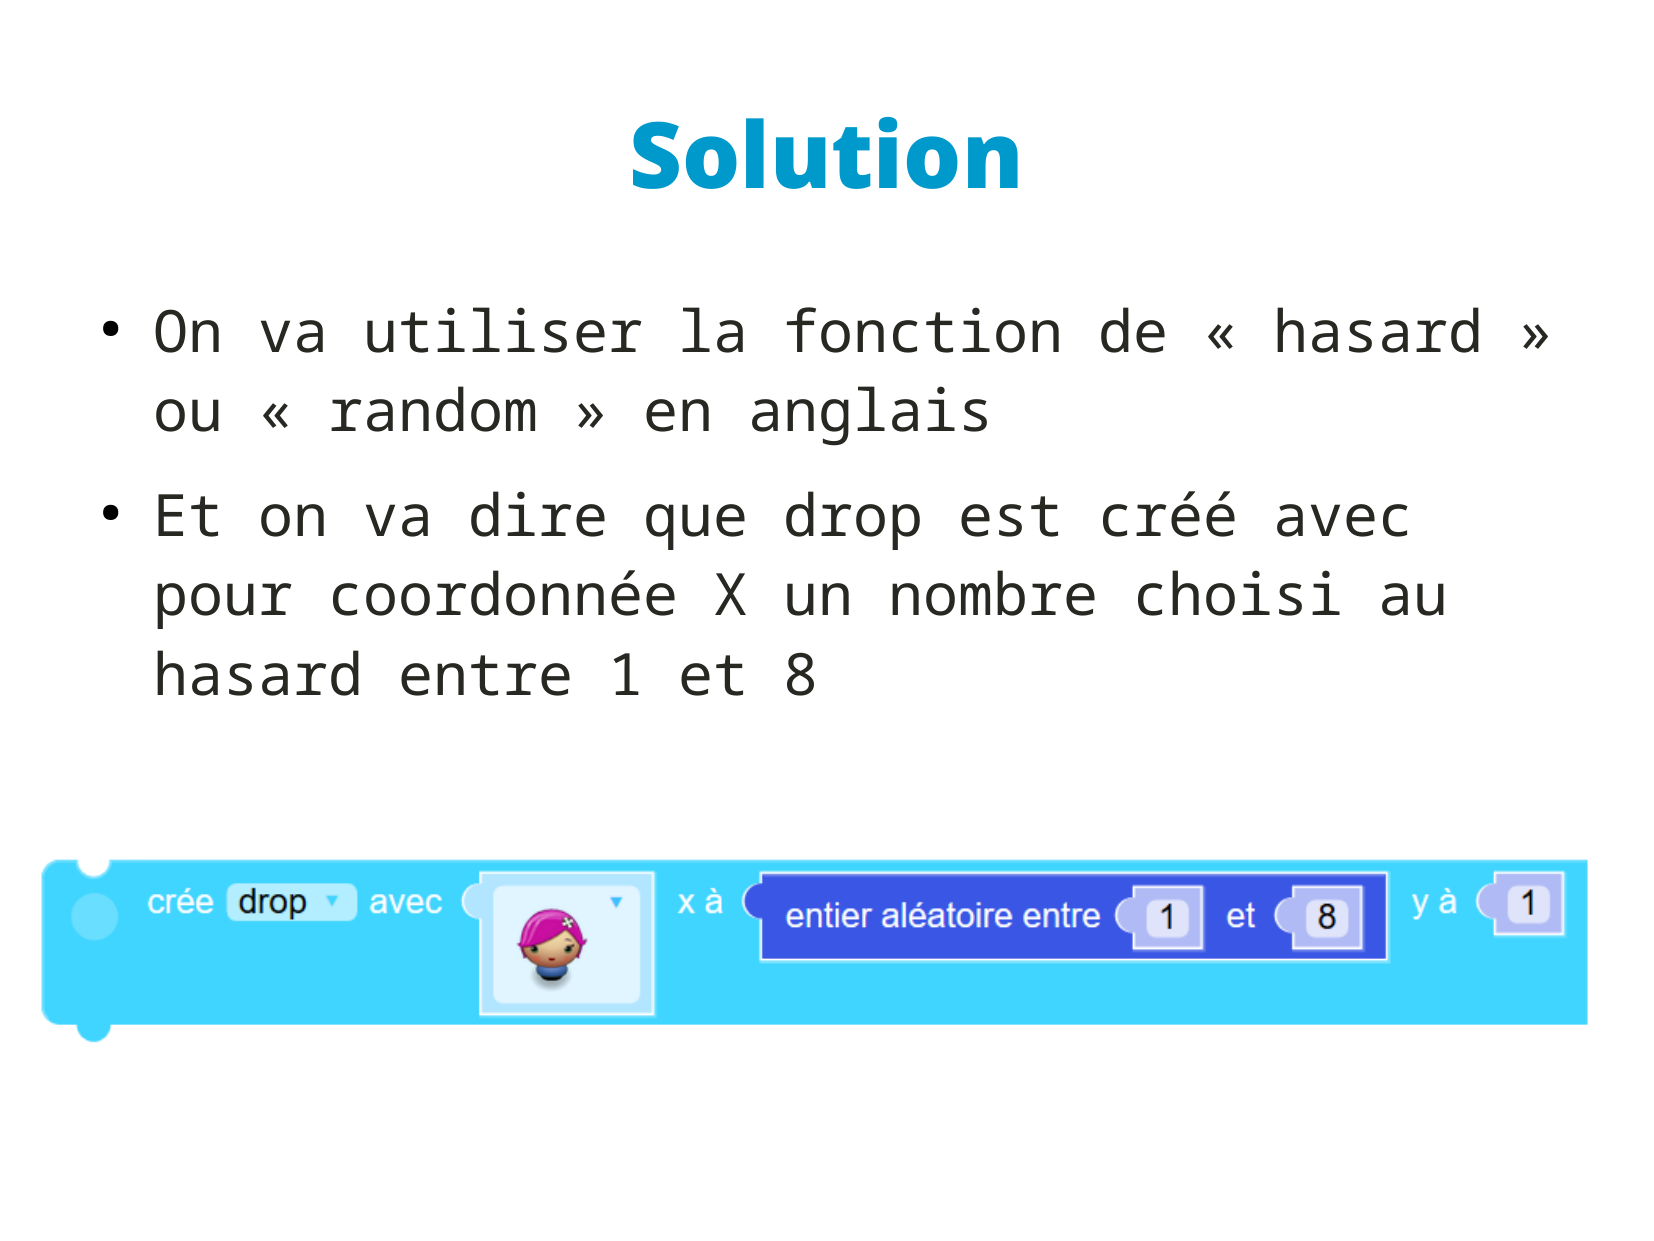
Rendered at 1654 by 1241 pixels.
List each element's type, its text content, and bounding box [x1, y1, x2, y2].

picture [23, 838, 1616, 1058]
title Solution [82, 49, 1571, 257]
list On va utiliser la fonction de « hasard » ou « random » en anglais Et on va dire que drop est créé avec pour coordonnée X un nombre choisi au hasard entre 1 et 8 [82, 290, 1571, 838]
